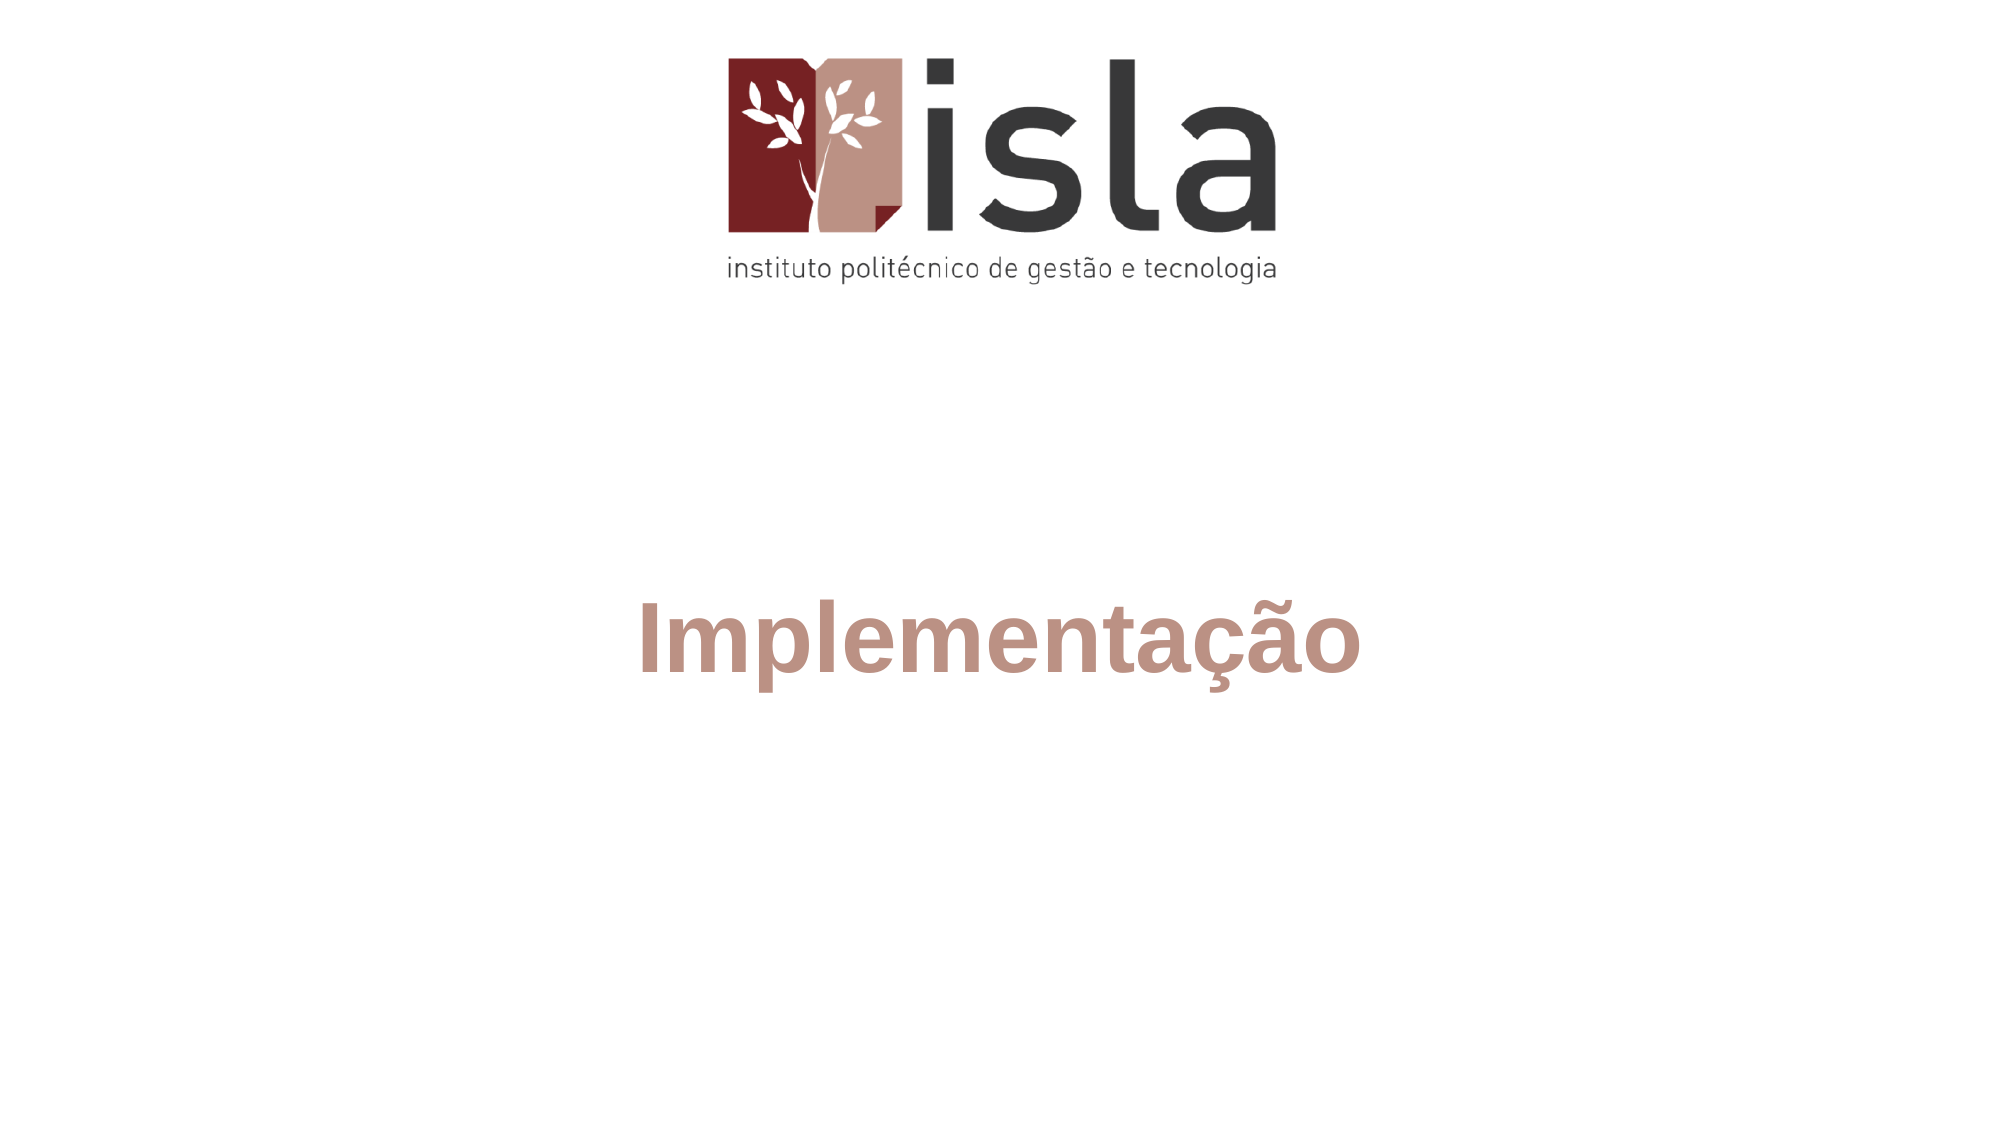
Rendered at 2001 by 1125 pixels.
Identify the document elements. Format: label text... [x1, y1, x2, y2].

title Implementação [0, 416, 2000, 867]
